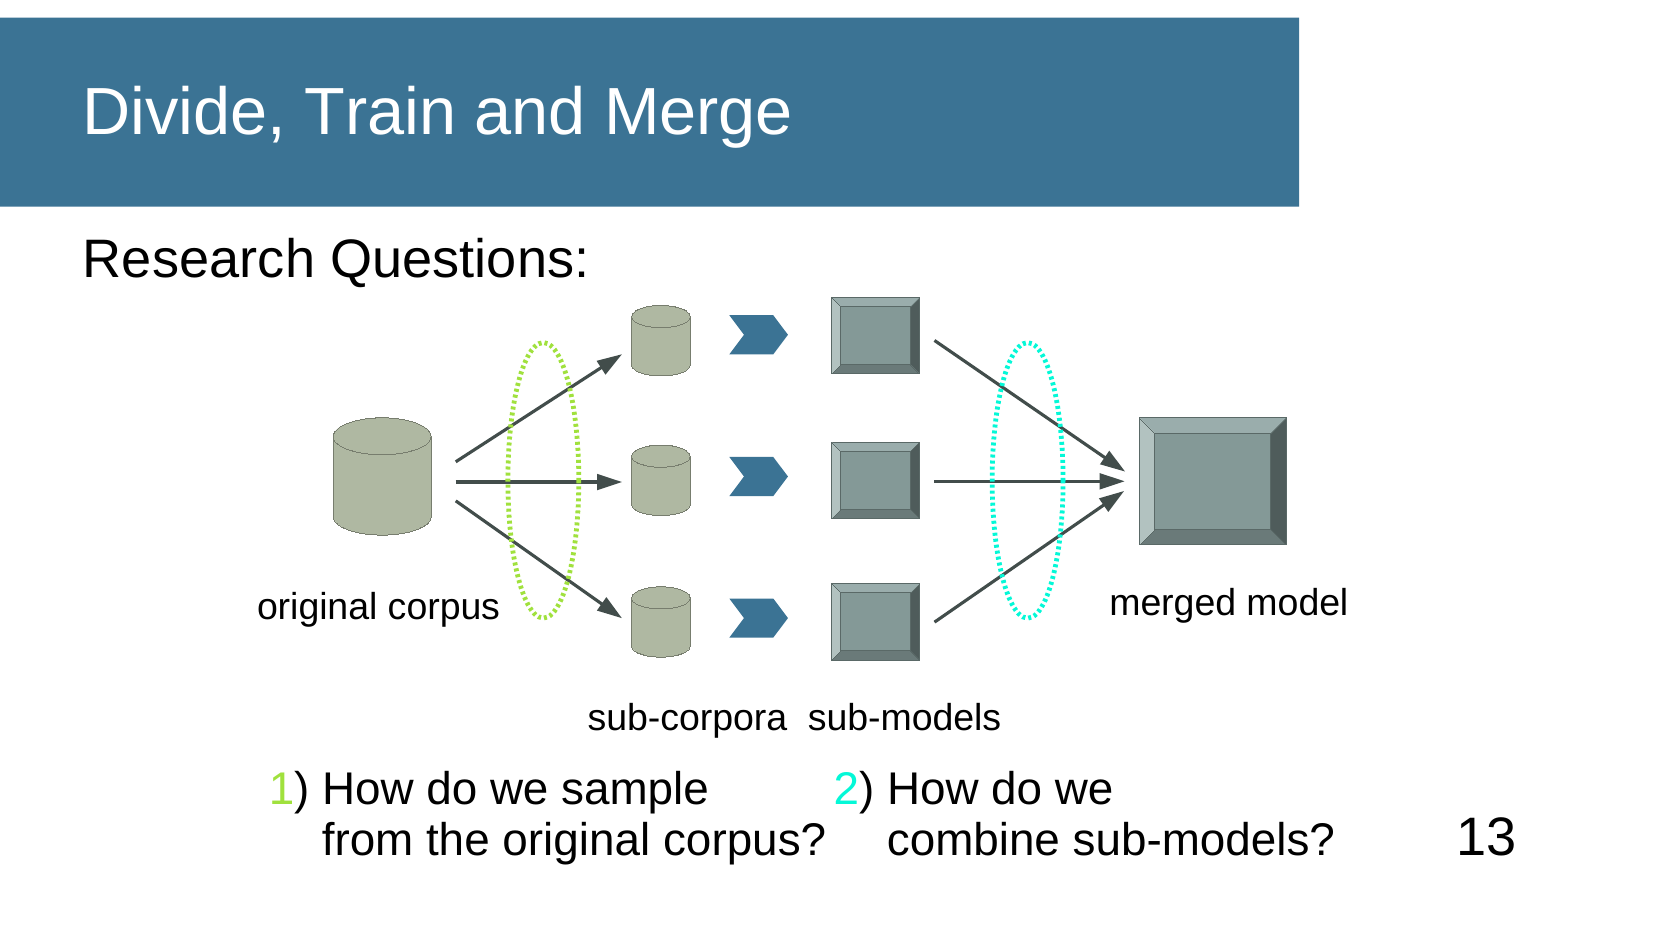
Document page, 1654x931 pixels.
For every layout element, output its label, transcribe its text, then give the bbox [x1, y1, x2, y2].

text_box sub-models [793, 689, 1016, 750]
list Research Questions: [82, 224, 1571, 764]
title Divide, Train and Merge [82, 35, 1234, 189]
text_box [833, 297, 920, 374]
text_box [833, 442, 920, 519]
text_box merged model [1094, 574, 1364, 635]
text_box [729, 315, 788, 355]
text_box 2) How do we combine sub-models? [851, 755, 1359, 924]
text_box [832, 583, 920, 661]
text_box sub-corpora [573, 689, 793, 750]
text_box [729, 456, 788, 497]
text_box [1141, 417, 1287, 545]
text_box [333, 417, 432, 536]
text_box 1) How do we sample from the original corpus? [253, 755, 851, 924]
text_box [729, 598, 788, 638]
text_box original corpus [242, 579, 515, 636]
text_box [631, 586, 691, 658]
text_box [631, 445, 691, 516]
text_box [631, 305, 691, 376]
